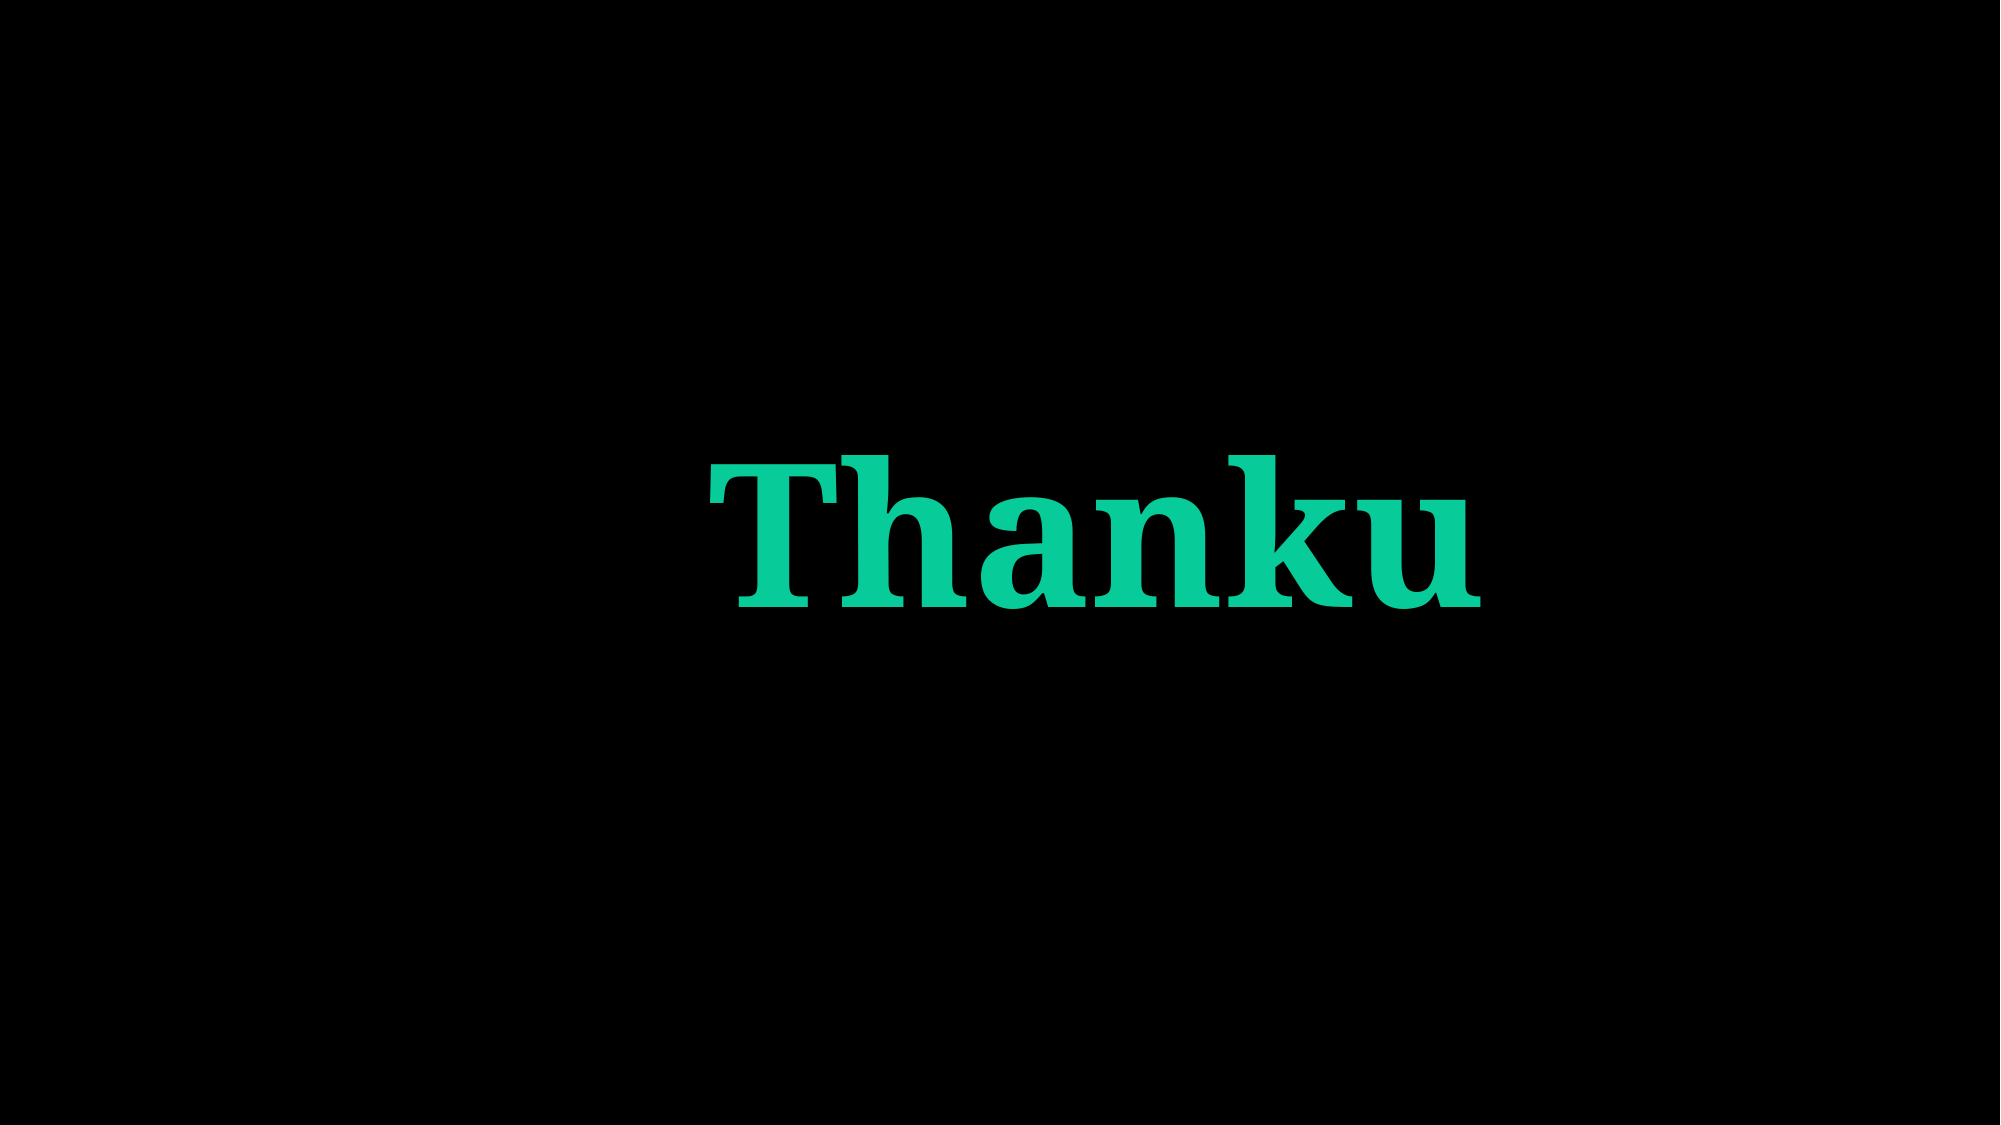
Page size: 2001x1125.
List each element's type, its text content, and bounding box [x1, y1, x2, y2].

title Thanku [693, 59, 1788, 658]
